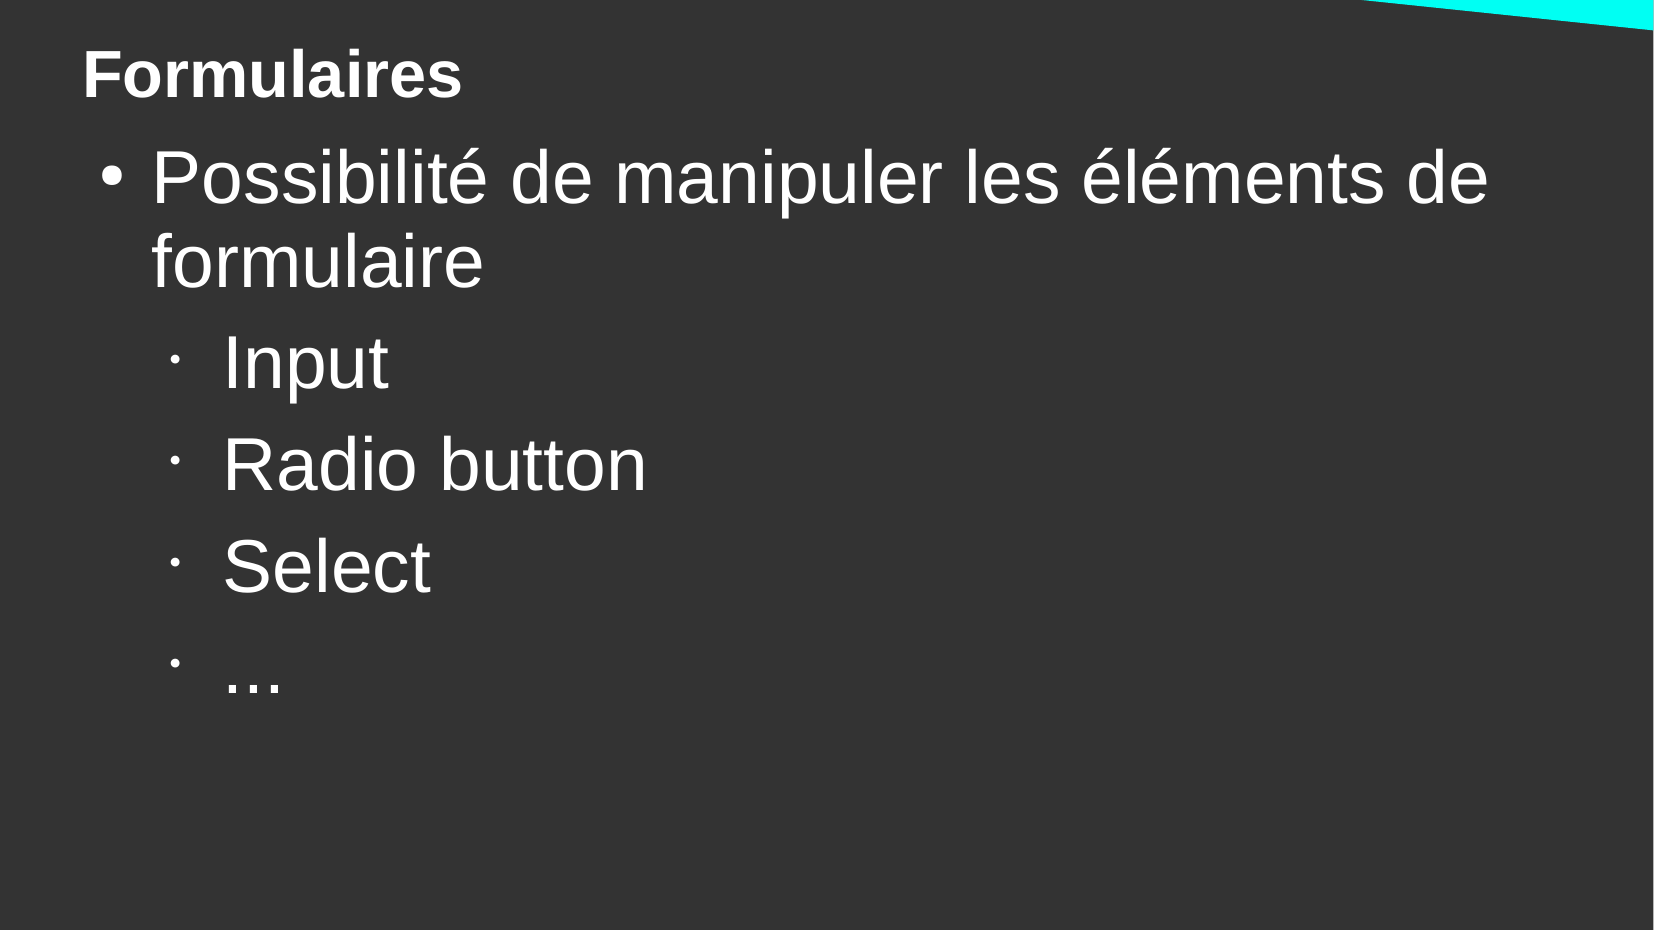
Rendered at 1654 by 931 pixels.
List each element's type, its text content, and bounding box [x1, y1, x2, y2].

title Formulaires [82, 37, 1158, 112]
text_box [1361, 0, 1654, 31]
list Possibilité de manipuler les éléments de formulaire Input Radio button Select ... [80, 135, 1637, 768]
